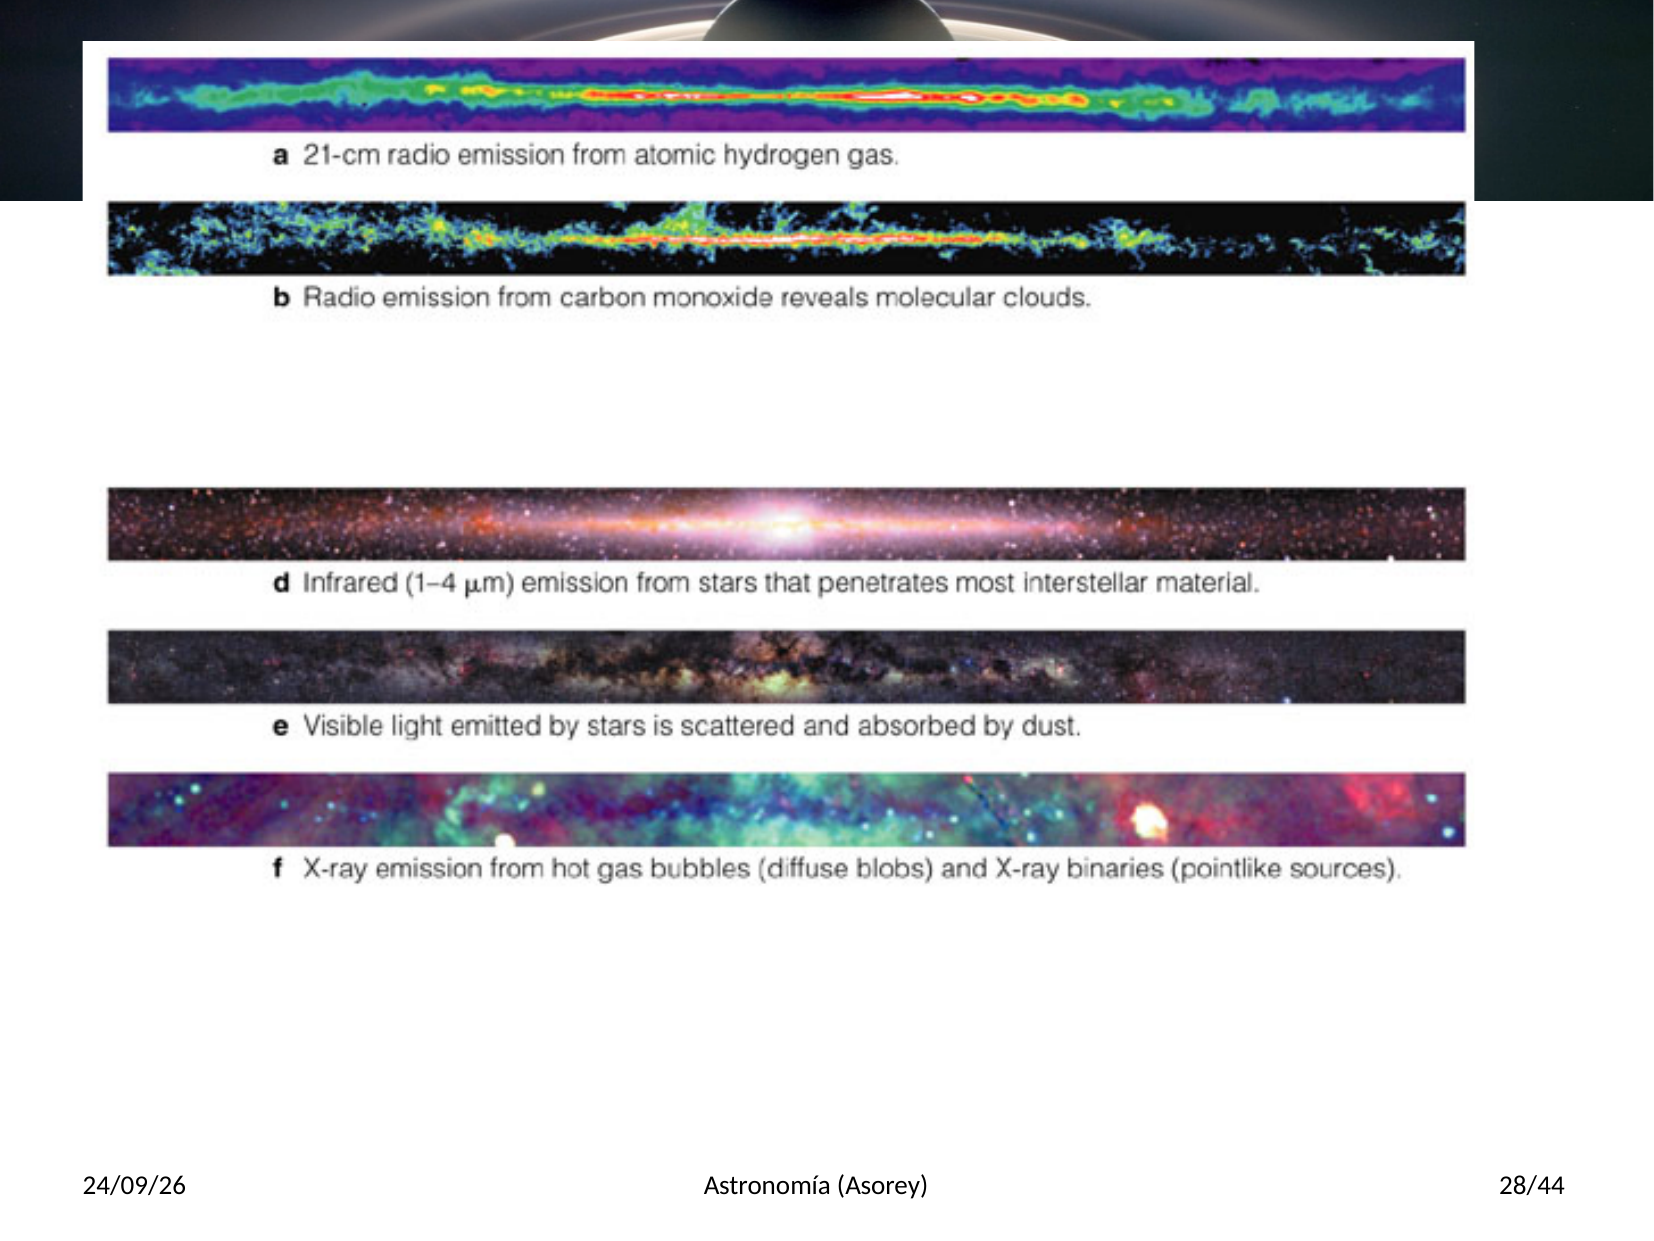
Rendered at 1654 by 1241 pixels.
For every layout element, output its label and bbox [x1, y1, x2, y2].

picture [82, 468, 1475, 896]
picture [0, 0, 1654, 331]
